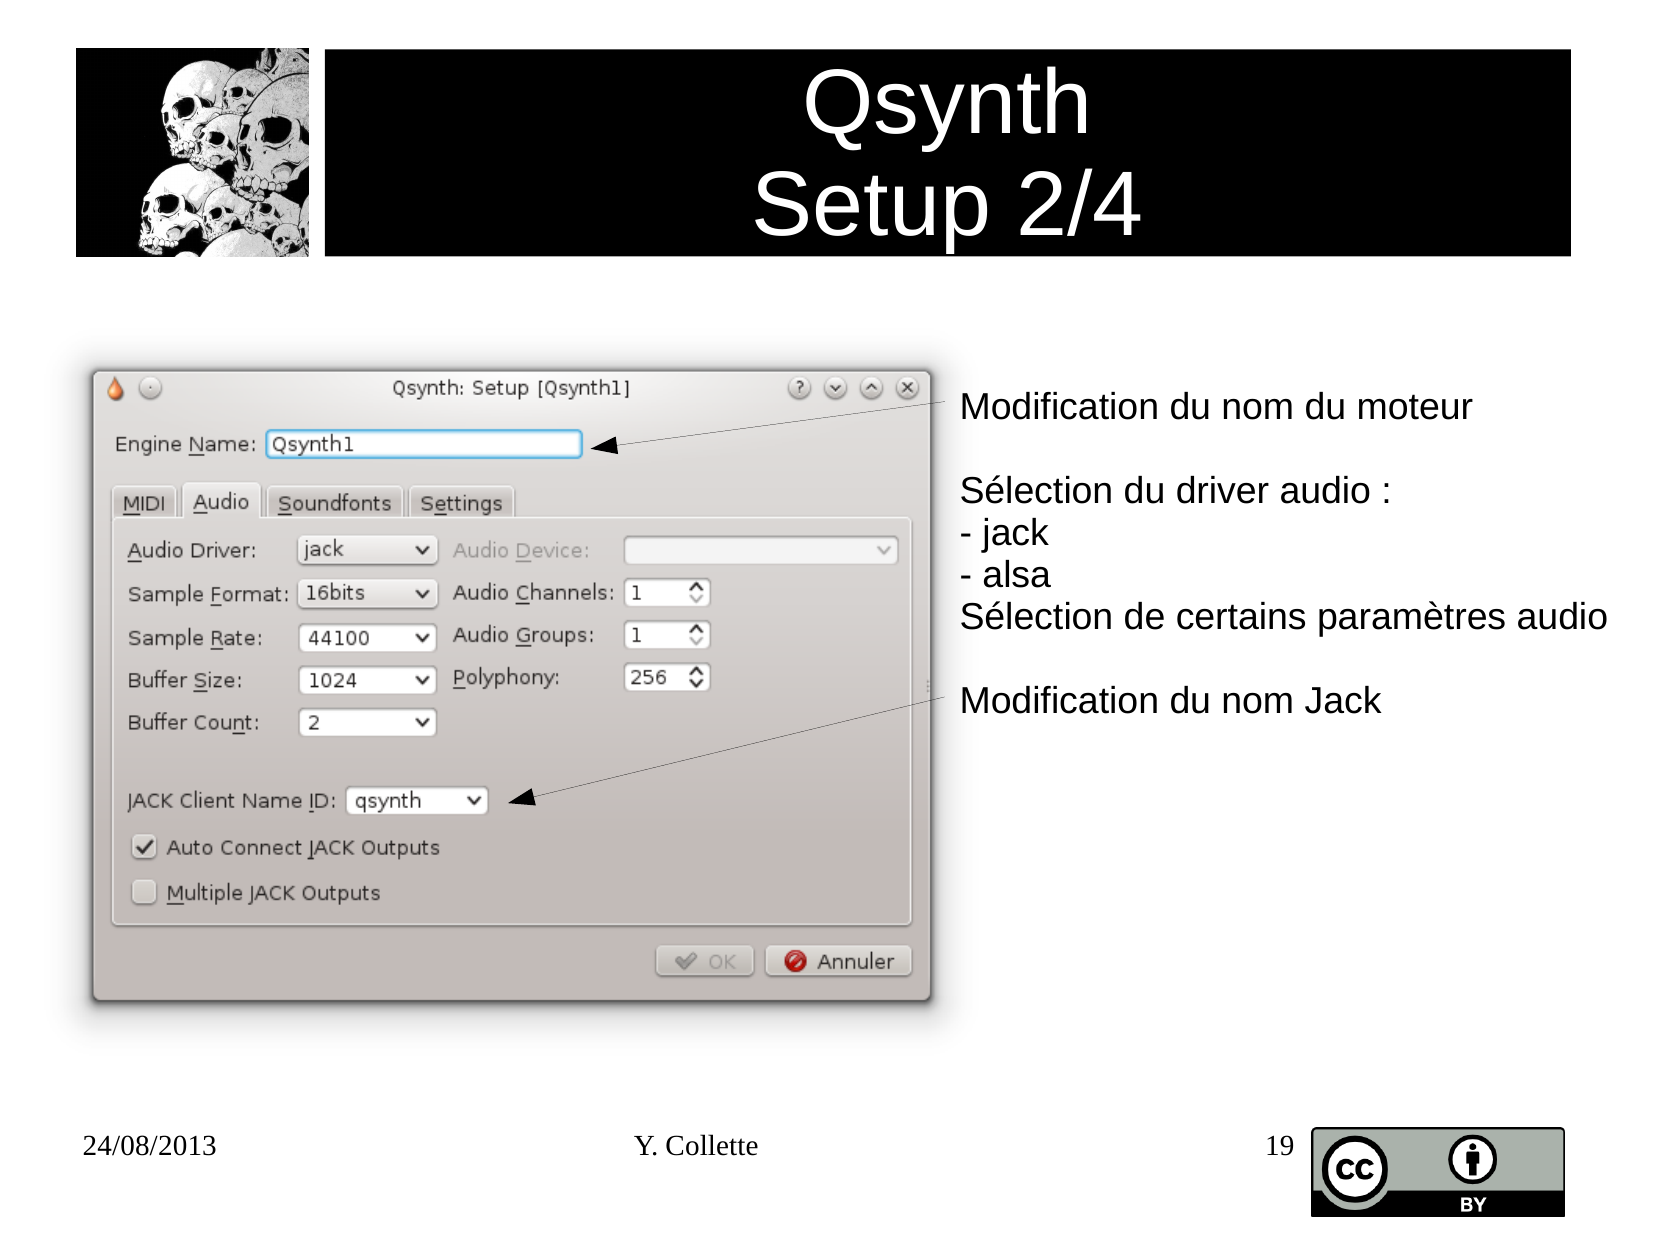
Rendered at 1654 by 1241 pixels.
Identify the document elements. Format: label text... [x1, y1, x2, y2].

picture [76, 48, 309, 257]
text_box Modification du nom du moteur Sélection du driver audio : - jack - alsa Sélection de certains paramètres audio Modification du nom Jack [944, 377, 1654, 729]
picture [1311, 1127, 1565, 1217]
title Qsynth Setup 2/4 [324, 49, 1571, 257]
picture [31, 309, 993, 1063]
